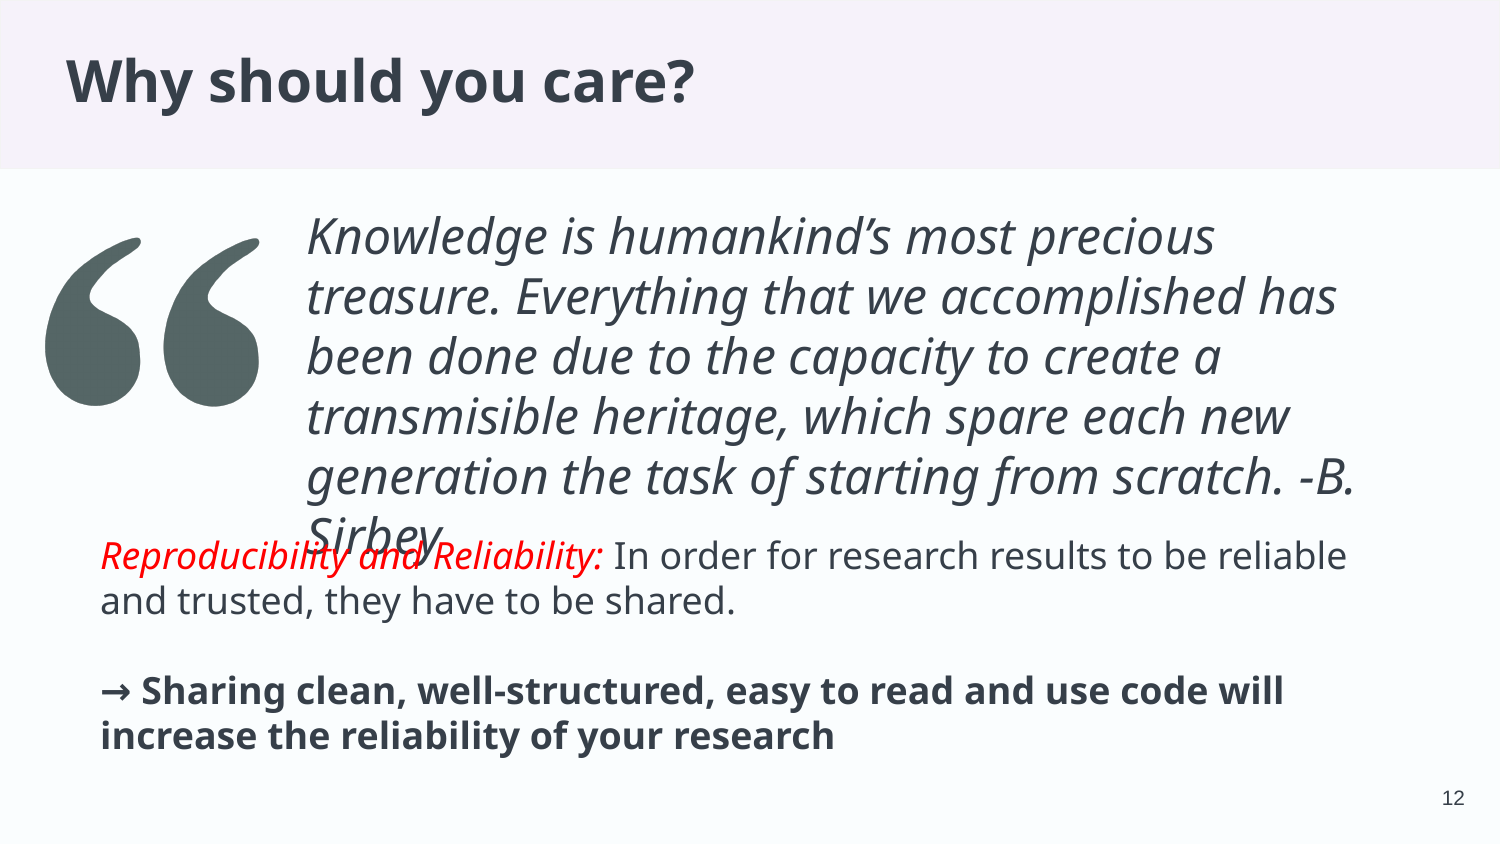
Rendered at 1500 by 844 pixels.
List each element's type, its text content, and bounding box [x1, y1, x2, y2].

text_box Reproducibility and Reliability: In order for research results to be reliable and trusted, they have to be shared. → Sharing clean, well-structured, easy to read and use code will increase the reliability of your research [85, 517, 1424, 773]
text_box Knowledge is humankind’s most precious treasure. Everything that we accomplished has been done due to the capacity to create a transmisible heritage, which spare each new generation the task of starting from scratch. -B. Sirbey [291, 189, 1415, 517]
slide_number <number> [1389, 764, 1480, 830]
picture [29, 225, 276, 411]
title Why should you care? [51, 28, 1390, 141]
